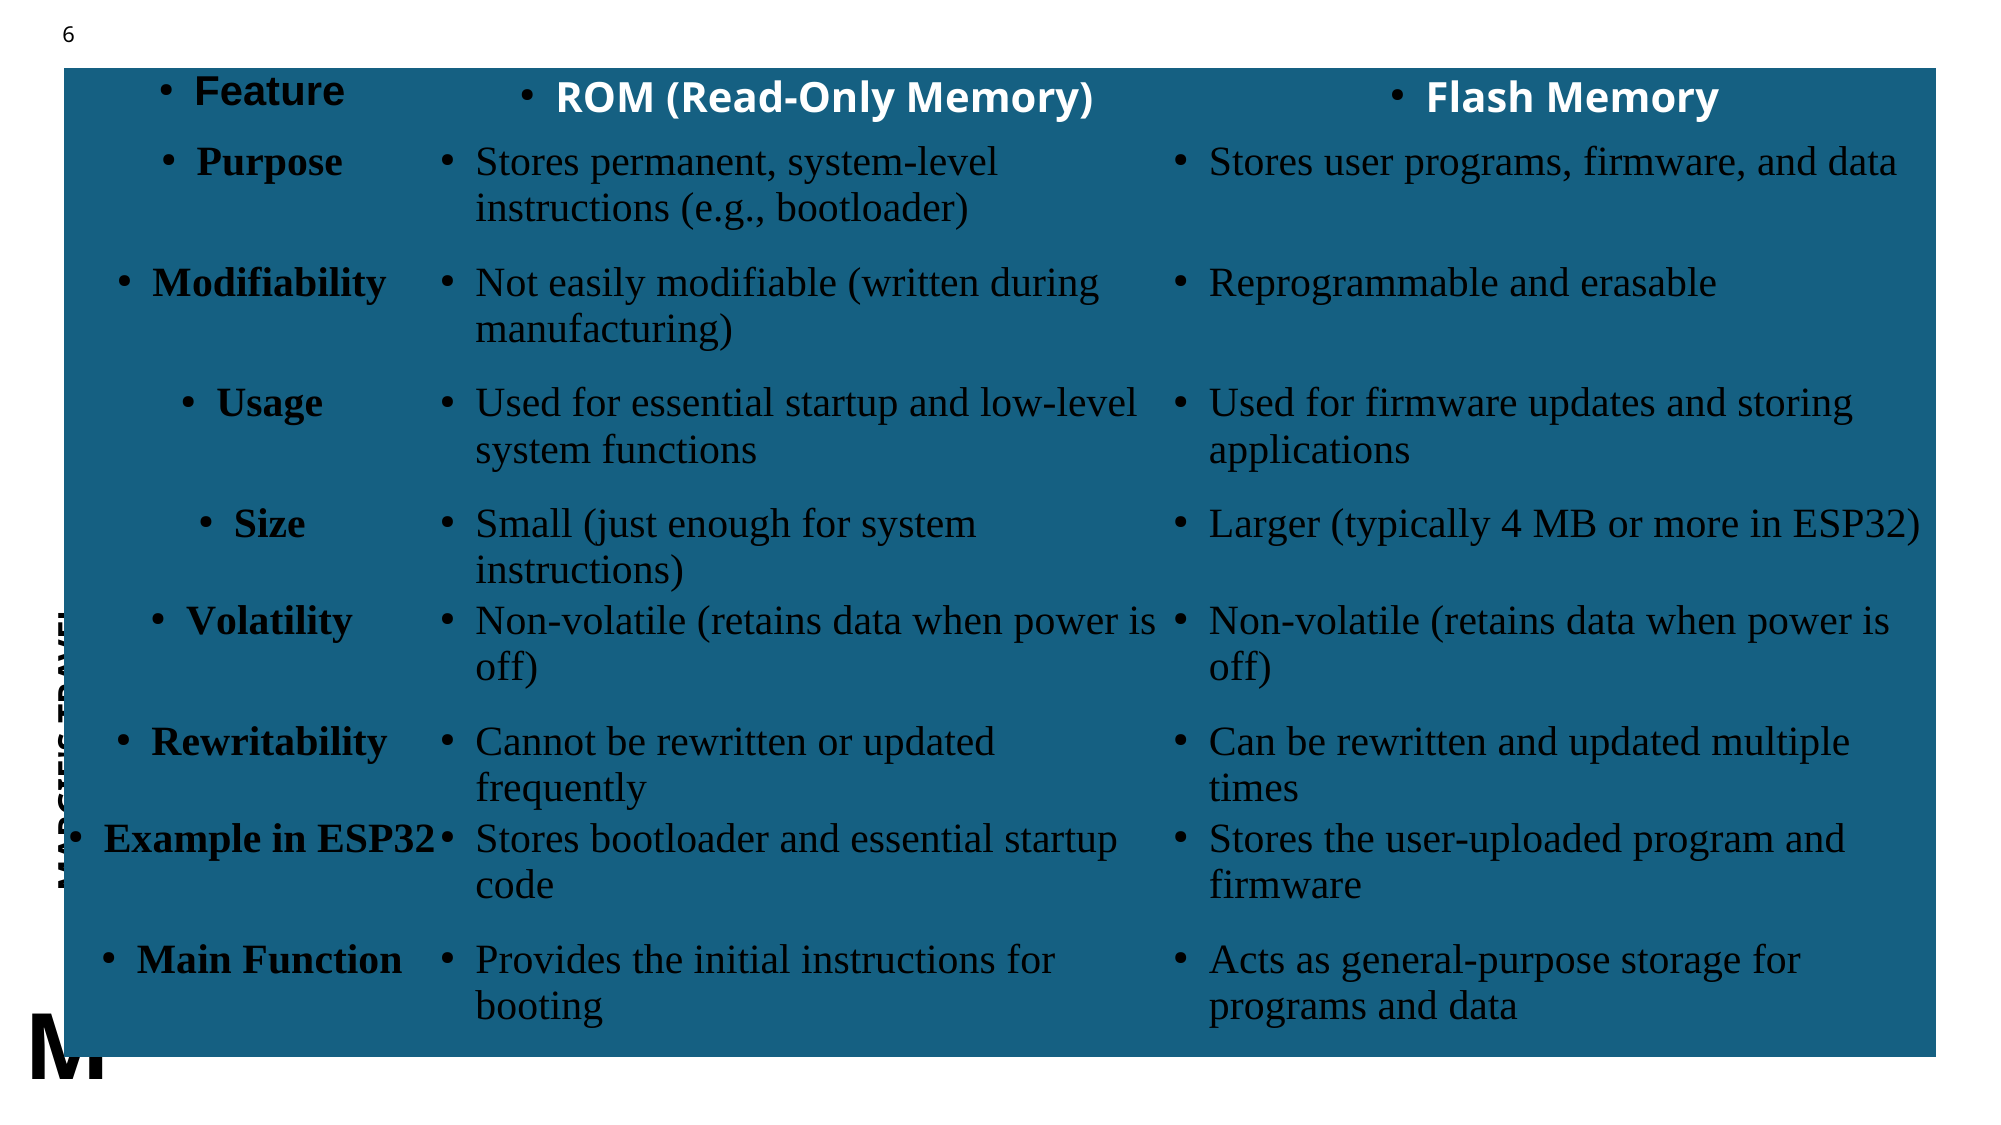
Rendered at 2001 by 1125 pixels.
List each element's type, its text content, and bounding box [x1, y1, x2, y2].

table_header Flash Memory [1173, 68, 1936, 138]
table_cell Cannot be rewritten or updated frequently [440, 718, 1173, 815]
table_cell Main Function [64, 936, 440, 1057]
table_header Feature [64, 68, 440, 138]
table_cell Used for essential startup and low-level system functions [440, 380, 1173, 500]
table_cell Stores the user-uploaded program and firmware [1173, 815, 1936, 936]
table_cell Non-volatile (retains data when power is off) [1173, 597, 1936, 718]
table_cell Provides the initial instructions for booting [440, 936, 1173, 1057]
table_cell Usage [64, 380, 440, 500]
table_cell Size [64, 500, 440, 597]
table_cell Stores permanent, system-level instructions (e.g., bootloader) [440, 138, 1173, 259]
table_cell Stores user programs, firmware, and data [1173, 138, 1936, 259]
table_cell Small (just enough for system instructions) [440, 500, 1173, 597]
table_cell Reprogrammable and erasable [1173, 259, 1936, 380]
table_cell Used for firmware updates and storing applications [1173, 380, 1936, 500]
table_cell Volatility [64, 597, 440, 718]
table_cell Can be rewritten and updated multiple times [1173, 718, 1936, 815]
table_cell Non-volatile (retains data when power is off) [440, 597, 1173, 718]
table_cell Acts as general-purpose storage for programs and data [1173, 936, 1936, 1057]
table_cell Stores bootloader and essential startup code [440, 815, 1173, 936]
table_cell Not easily modifiable (written during manufacturing) [440, 259, 1173, 380]
table_header ROM (Read-Only Memory) [440, 68, 1173, 138]
table_cell Modifiability [64, 259, 440, 380]
table_cell Larger (typically 4 MB or more in ESP32) [1173, 500, 1936, 597]
table_cell Rewritability [64, 718, 440, 815]
table_cell Example in ESP32 [64, 815, 440, 936]
table_cell Purpose [64, 138, 440, 259]
